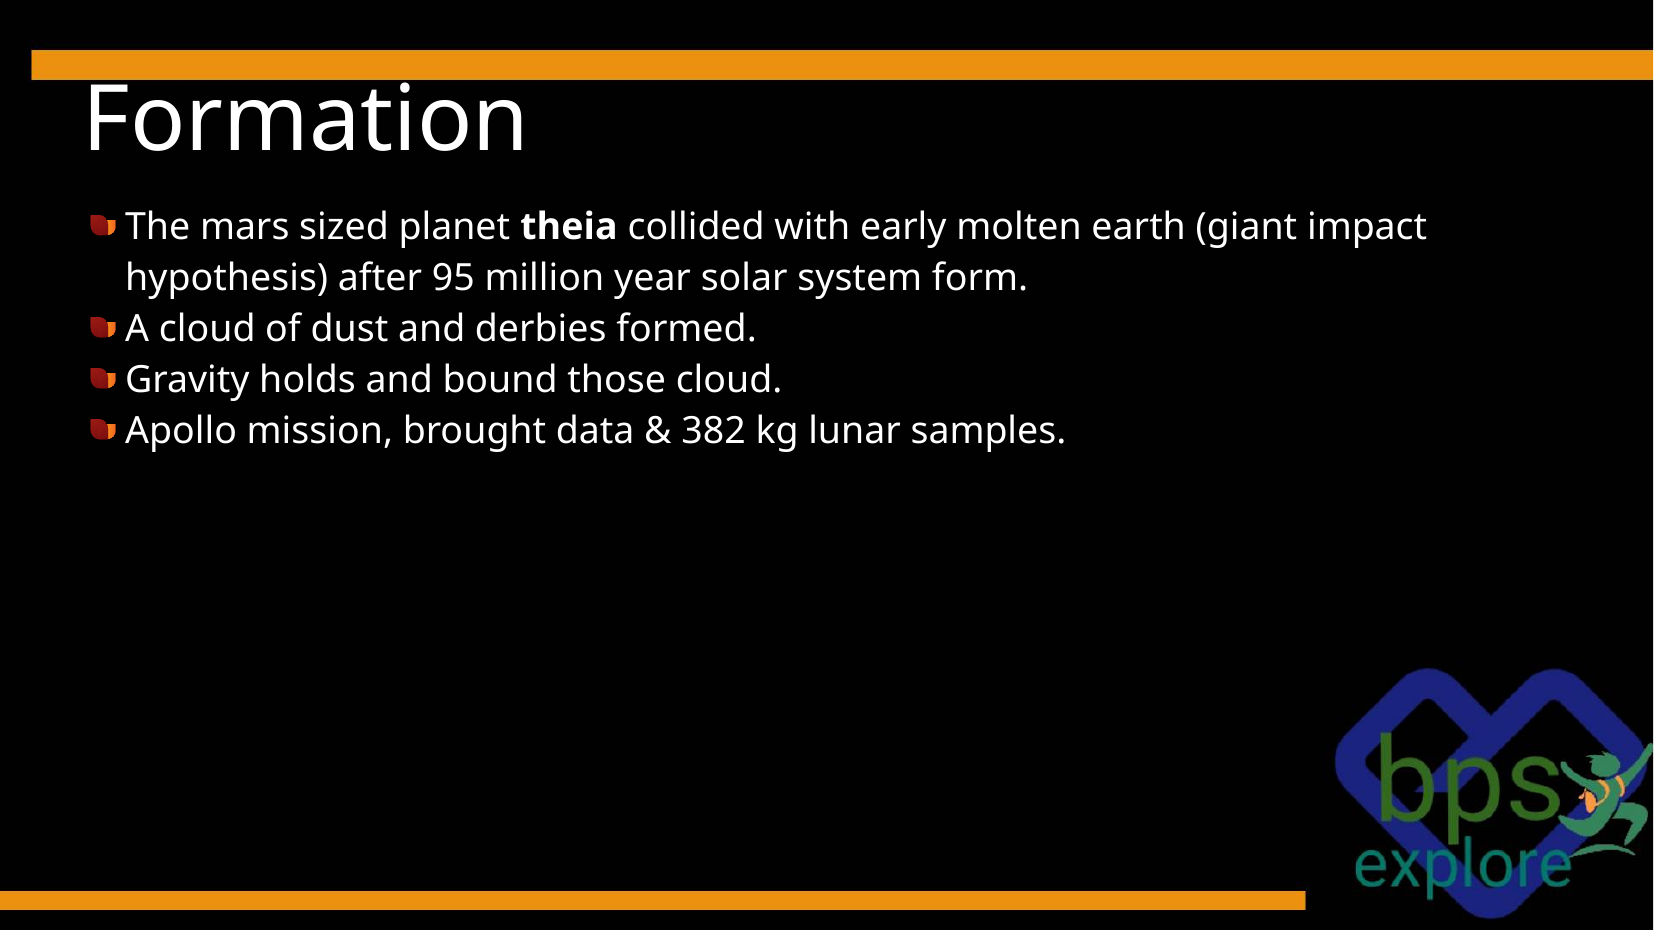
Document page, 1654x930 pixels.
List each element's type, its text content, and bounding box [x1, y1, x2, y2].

title Formation [82, 37, 1571, 193]
text_box The mars sized planet theia collided with early molten earth (giant impact hypothesis) after 95 million year solar system form. A cloud of dust and derbies formed. Gravity holds and bound those cloud. Apollo mission, brought data & 382 kg lunar samples. [75, 192, 1493, 826]
picture [0, 0, 1654, 930]
